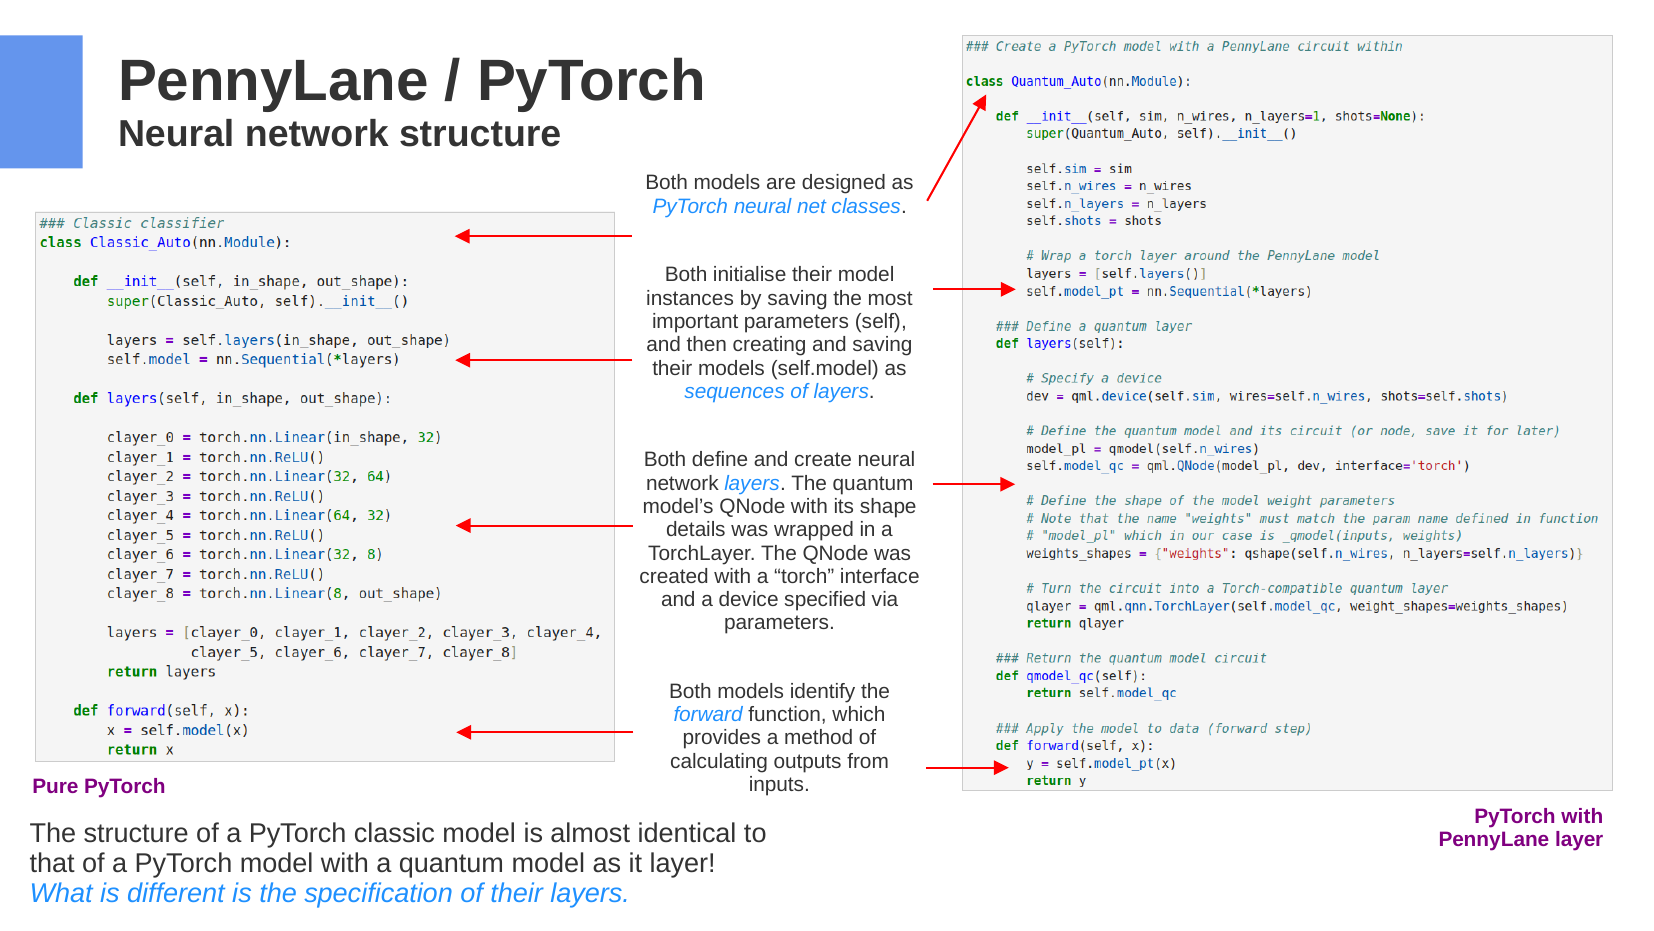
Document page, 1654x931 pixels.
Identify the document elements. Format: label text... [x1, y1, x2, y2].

picture [962, 35, 1613, 791]
text_box PyTorch with PennyLane layer [1405, 797, 1619, 859]
text_box Pure PyTorch [17, 767, 207, 815]
list The structure of a PyTorch classic model is almost identical to that of a PyTorch model with a quantum model as it layer! What is different is the specification of their layers. [29, 817, 804, 913]
picture [35, 211, 615, 762]
title PennyLane / PyTorch Neural network structure [118, 37, 780, 166]
list Both models are designed as PyTorch neural net classes. Both initialise their model instances by saving the most important parameters (self), and then creating and saving their models (self.model) as sequences of layers. Both define and create neural network layers. The quantum model’s QNode with its shape details was wrapped in a TorchLayer. The QNode was created with a “torch” interface and a device specified via parameters. Both models identify the forward function, which provides a method of calculating outputs from inputs. [637, 171, 922, 815]
